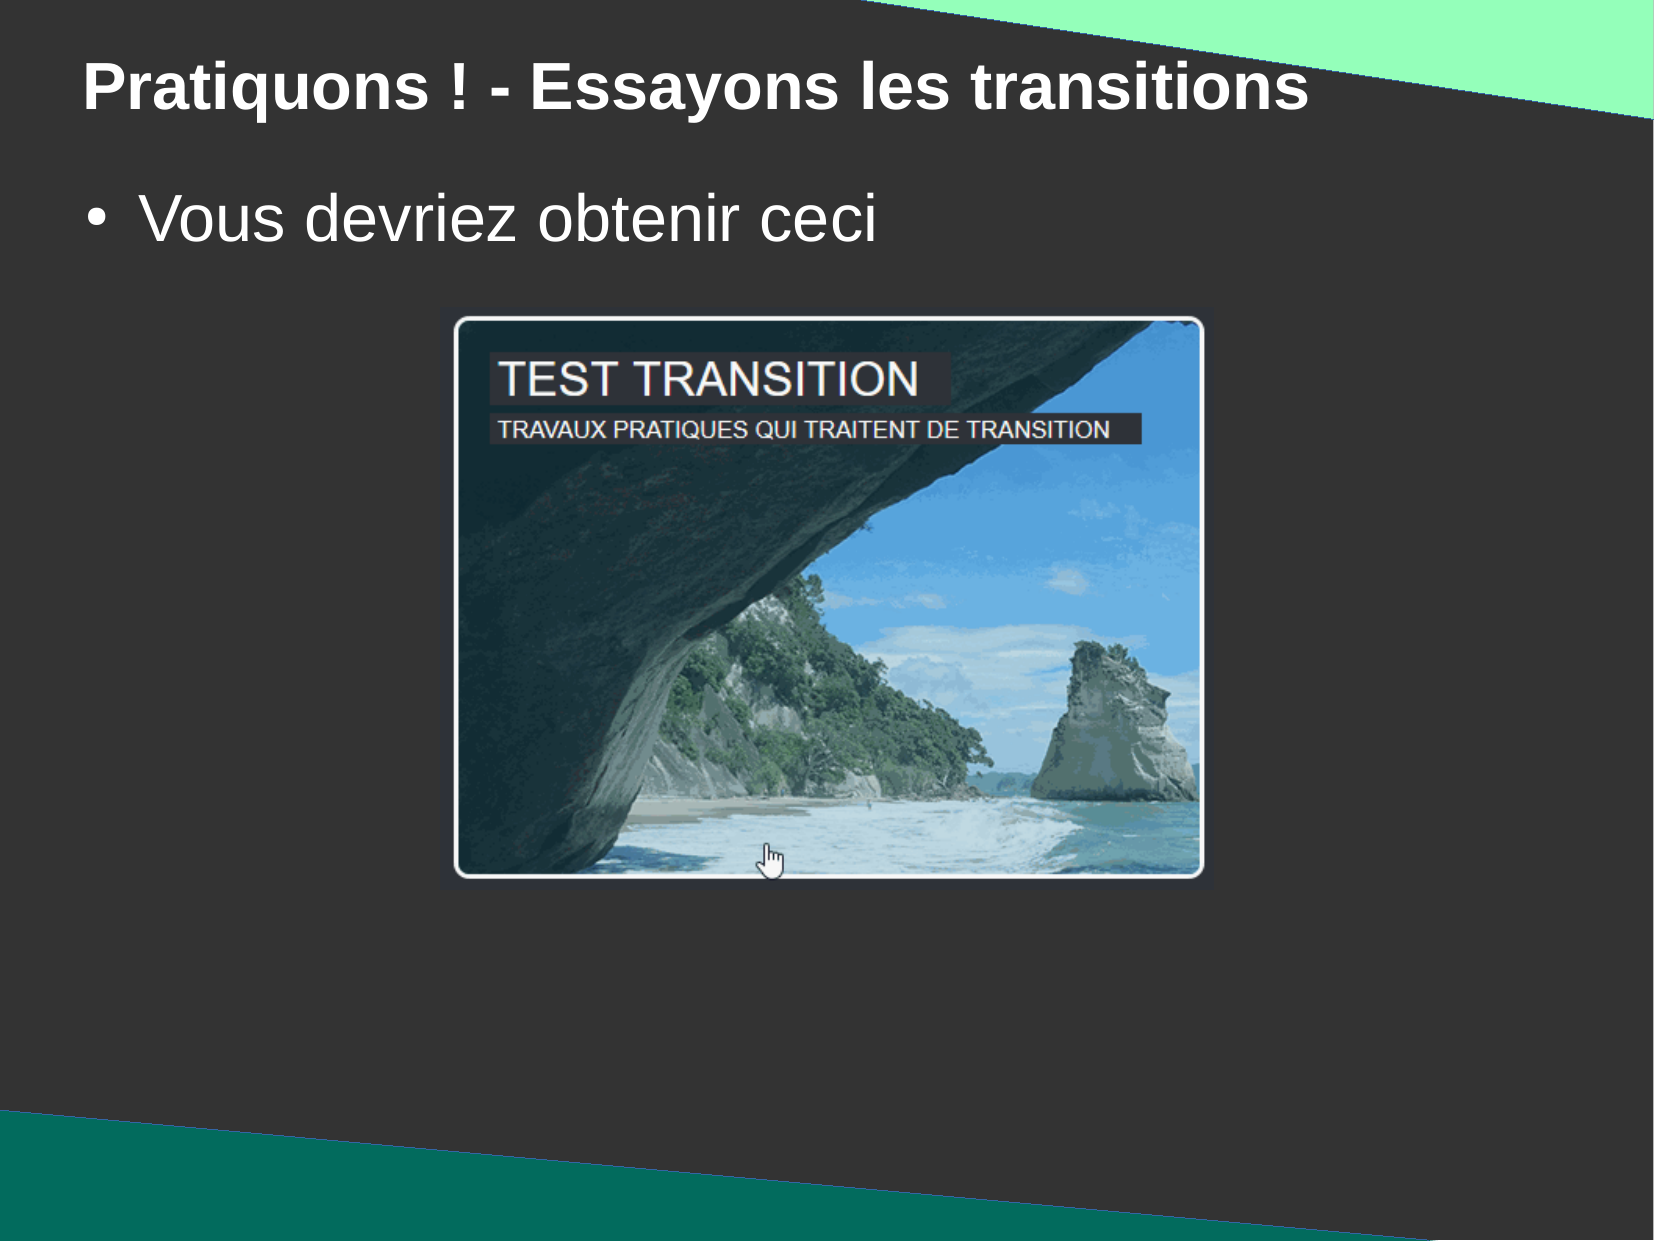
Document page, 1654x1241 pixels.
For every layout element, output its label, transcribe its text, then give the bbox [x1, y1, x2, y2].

list Vous devriez obtenir ceci [67, 180, 1607, 378]
title Pratiquons ! - Essayons les transitions [82, 49, 1630, 199]
picture [440, 307, 1214, 890]
text_box [861, 0, 1654, 120]
